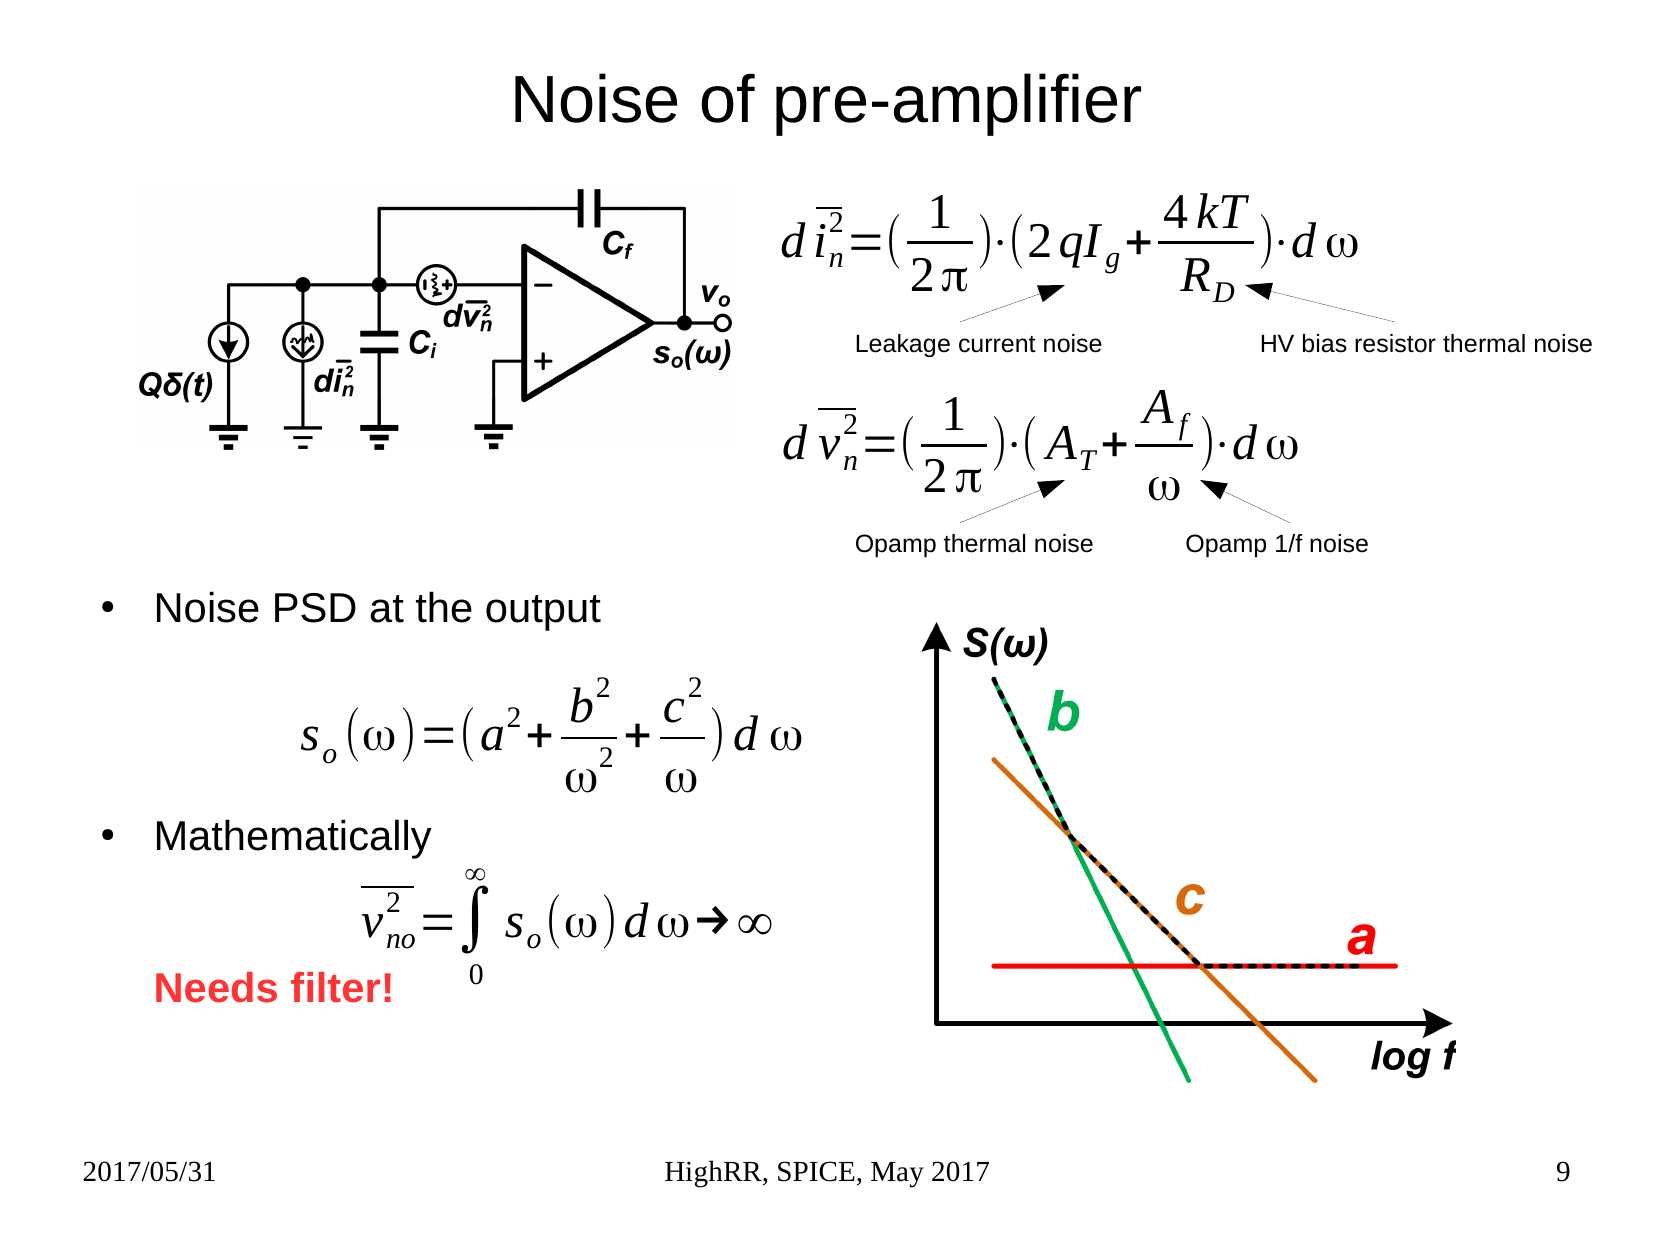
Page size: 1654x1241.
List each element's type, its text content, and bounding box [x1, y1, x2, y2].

picture [920, 614, 1456, 1083]
chart [775, 378, 1307, 505]
picture [135, 186, 733, 451]
chart [353, 867, 781, 991]
chart [292, 670, 811, 796]
title Noise of pre-amplifier [82, 49, 1571, 151]
text_box HV bias resistor thermal noise [1245, 321, 1615, 365]
list Noise PSD at the output Mathematically Needs filter! [82, 585, 871, 1141]
text_box Leakage current noise [840, 321, 1141, 365]
text_box Opamp thermal noise [840, 522, 1141, 566]
chart [774, 183, 1367, 310]
text_box Opamp 1/f noise [1170, 522, 1471, 566]
